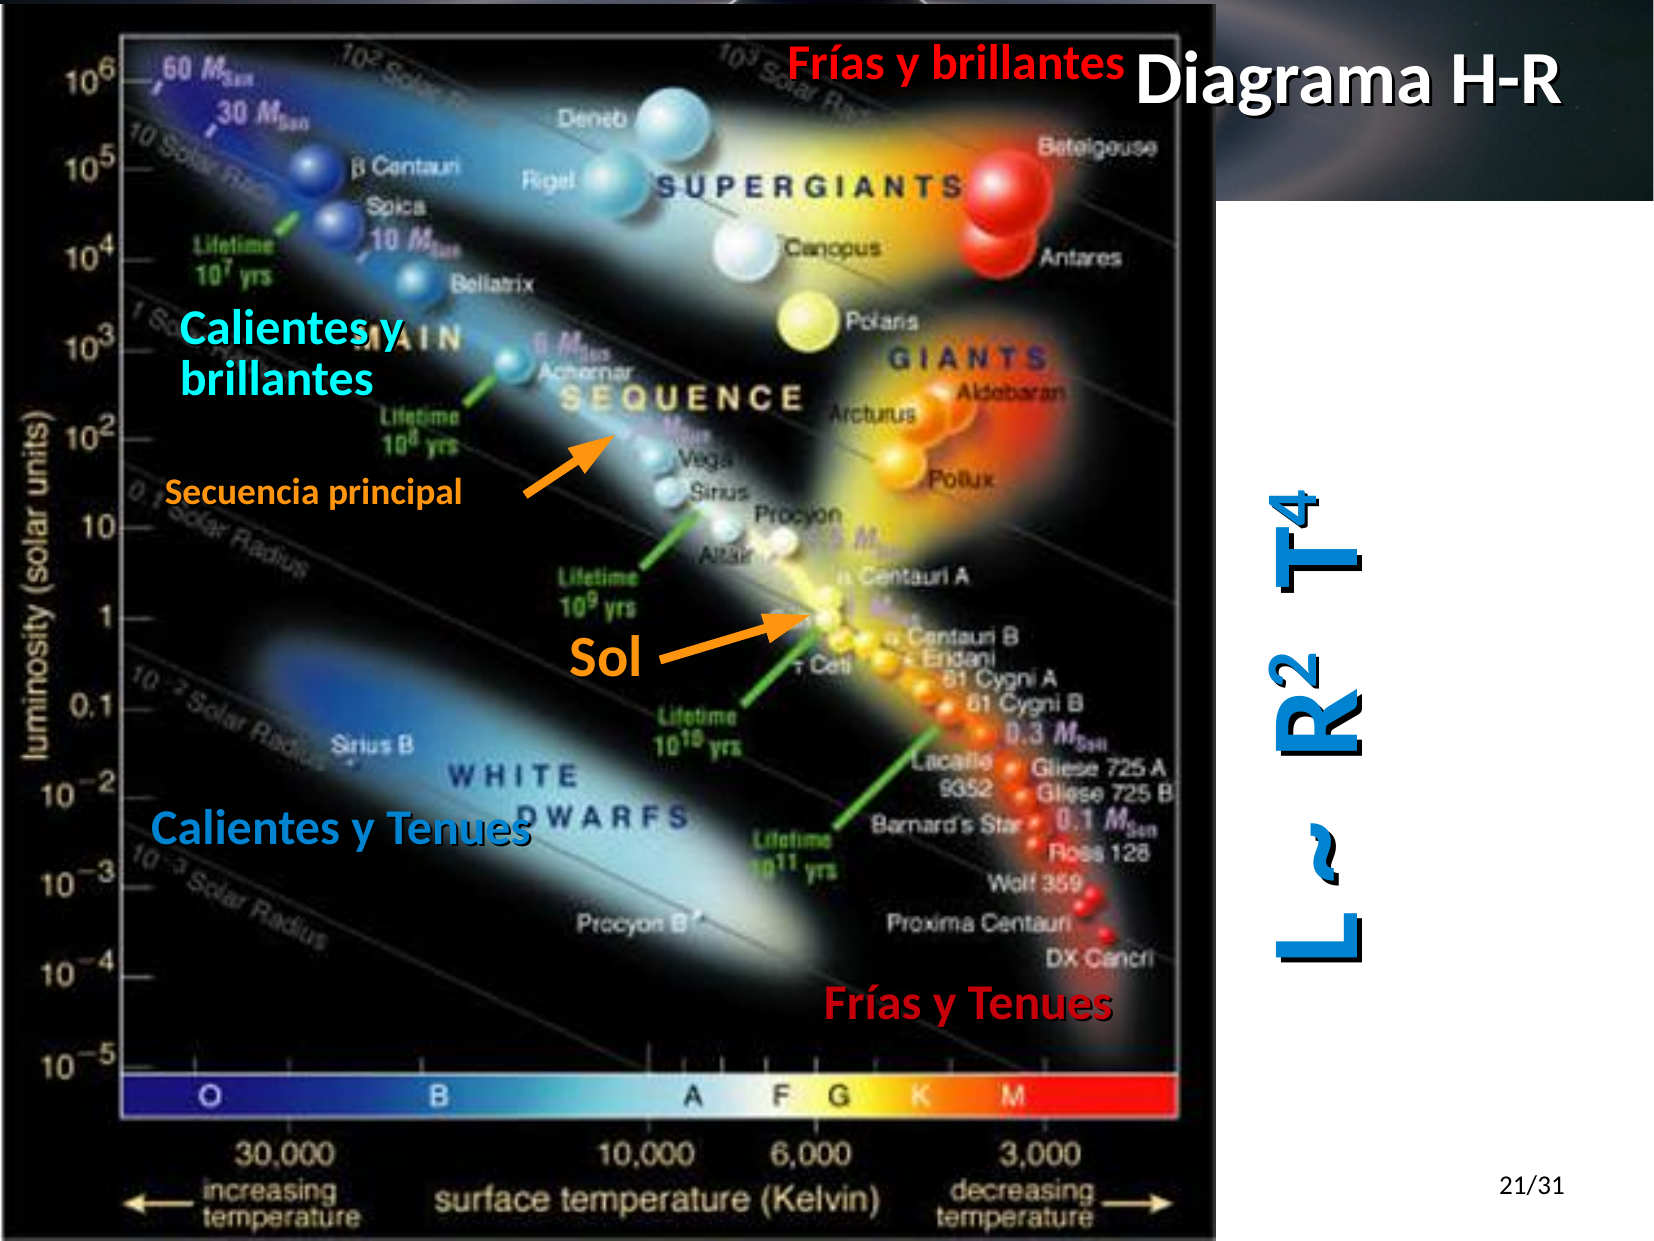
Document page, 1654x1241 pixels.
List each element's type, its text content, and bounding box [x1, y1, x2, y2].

text_box Calientes y Tenues [136, 799, 616, 865]
text_box Secuencia principal [150, 469, 650, 522]
text_box Calientes y brillantes [165, 300, 456, 415]
text_box Frías y Tenues [809, 975, 1128, 1126]
picture [0, 0, 1654, 1241]
text_box Sol [555, 625, 676, 699]
text_box L ~ R2 T4 [1261, 397, 1426, 1036]
title Diagrama H-R [75, 19, 1564, 151]
text_box Frías y brillantes [772, 34, 1201, 100]
